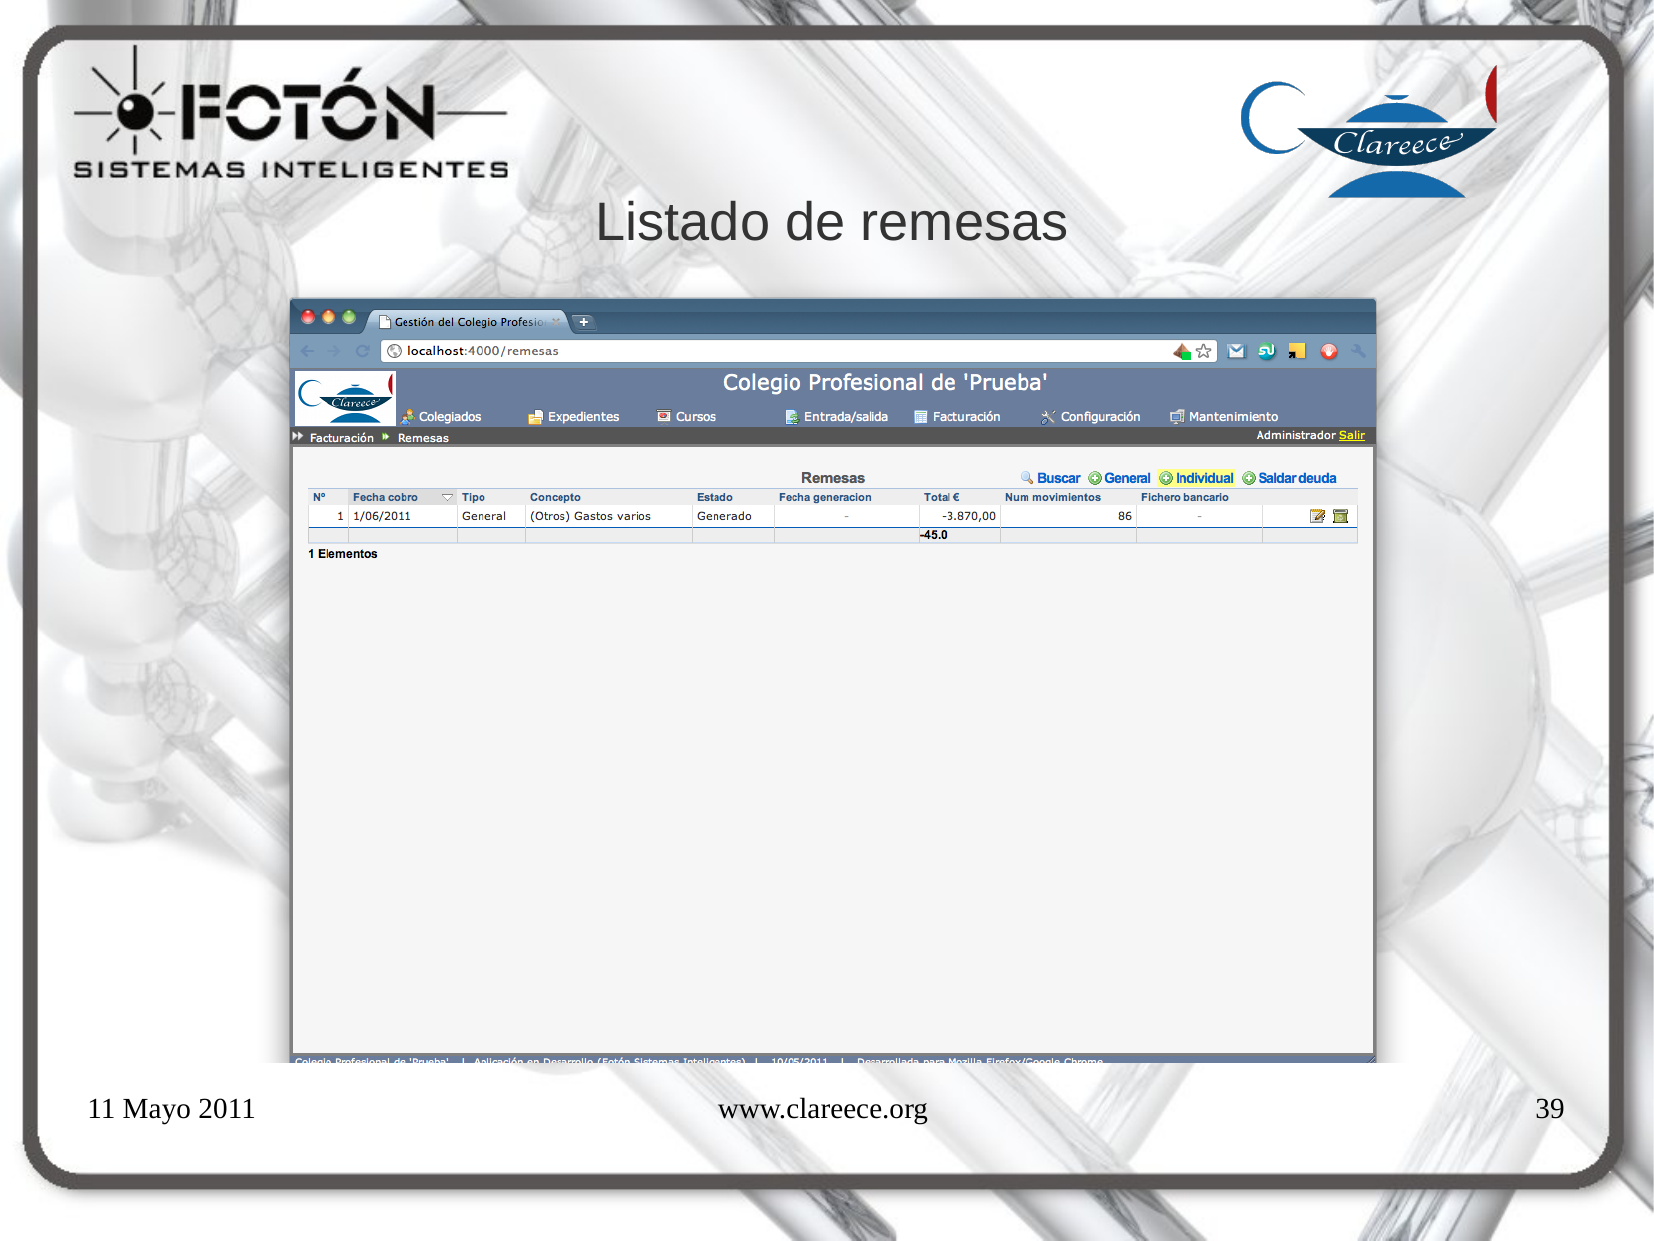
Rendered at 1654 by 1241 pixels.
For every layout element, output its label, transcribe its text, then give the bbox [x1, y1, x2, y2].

title Listado de remesas [88, 177, 1577, 266]
picture [0, 0, 1654, 1241]
